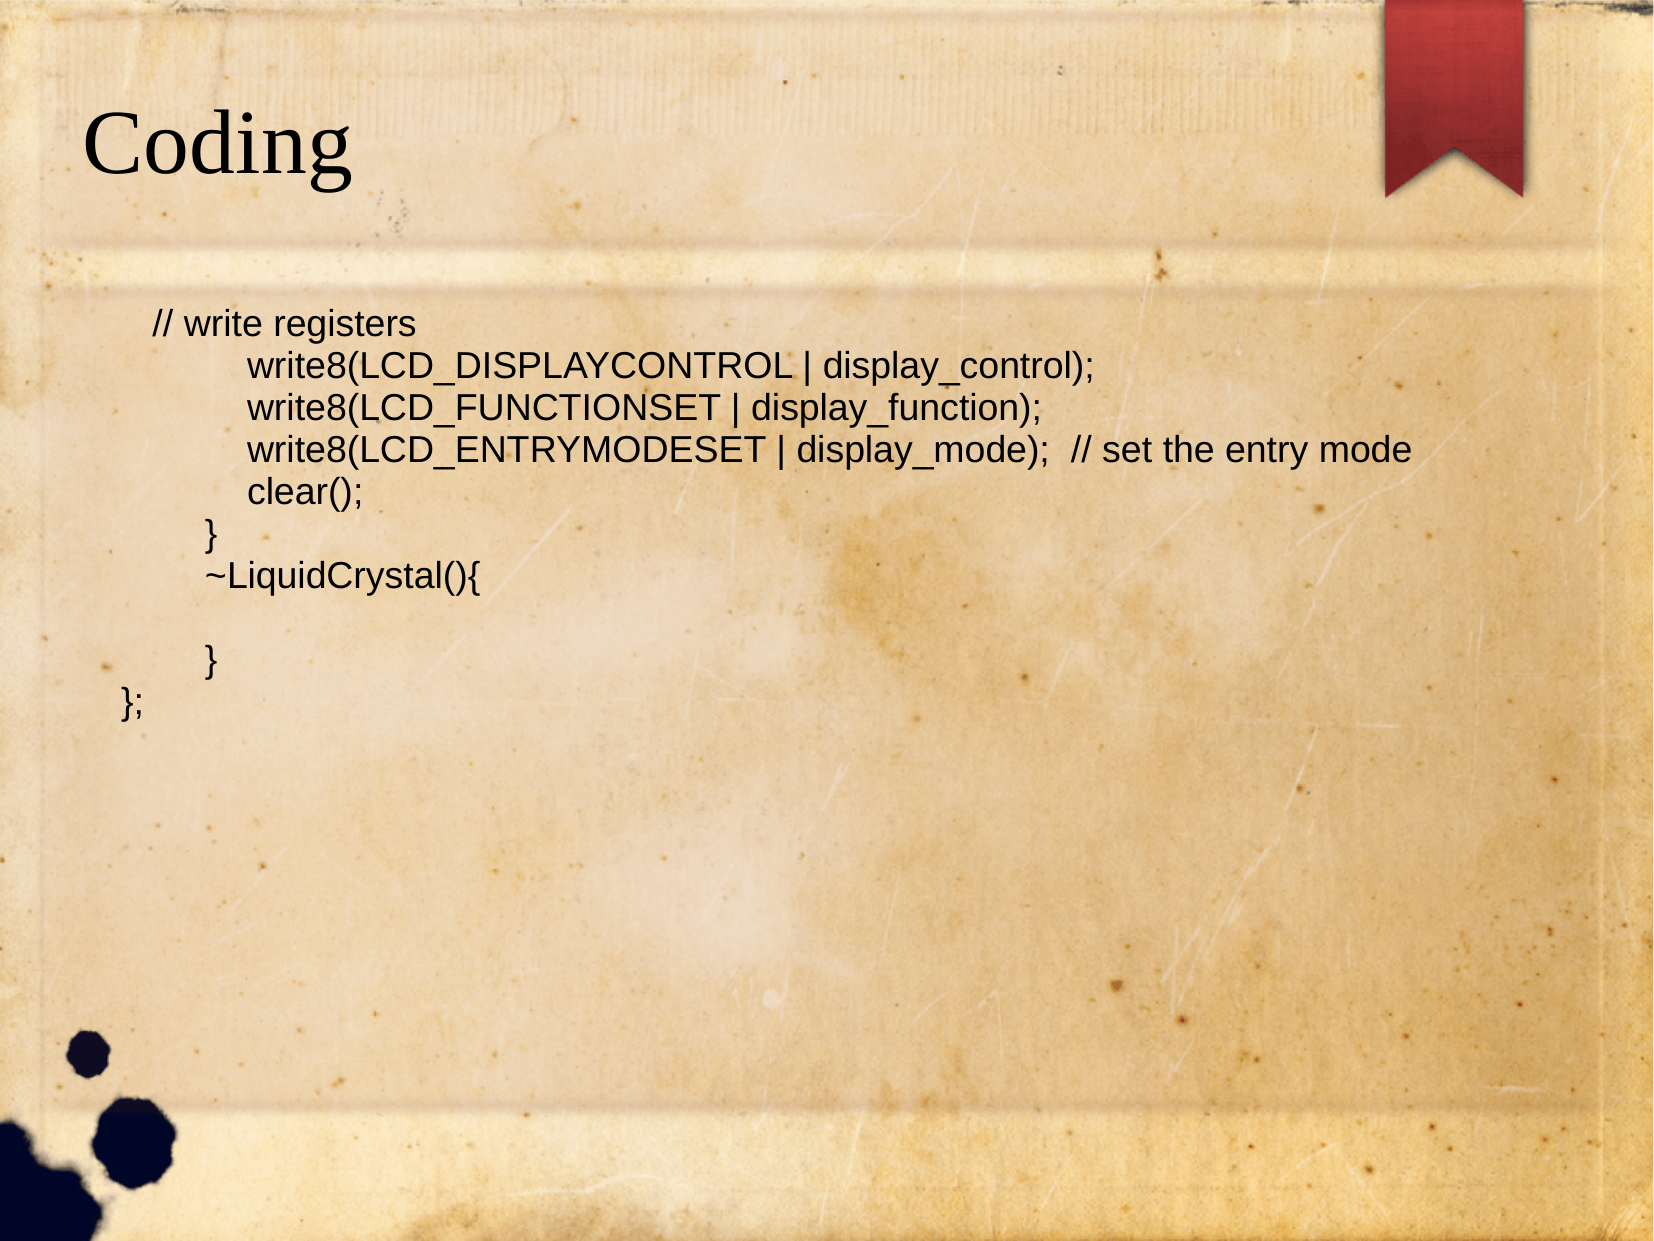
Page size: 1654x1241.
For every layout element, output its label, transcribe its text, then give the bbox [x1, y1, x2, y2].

text_box // write registers write8(LCD_DISPLAYCONTROL | display_control); write8(LCD_FUNCTIONSET | display_function); write8(LCD_ENTRYMODESET | display_mode); // set the entry mode clear(); } ~LiquidCrystal(){ } }; [106, 295, 1524, 890]
picture [0, 0, 1654, 1241]
title Coding [82, 49, 1347, 237]
